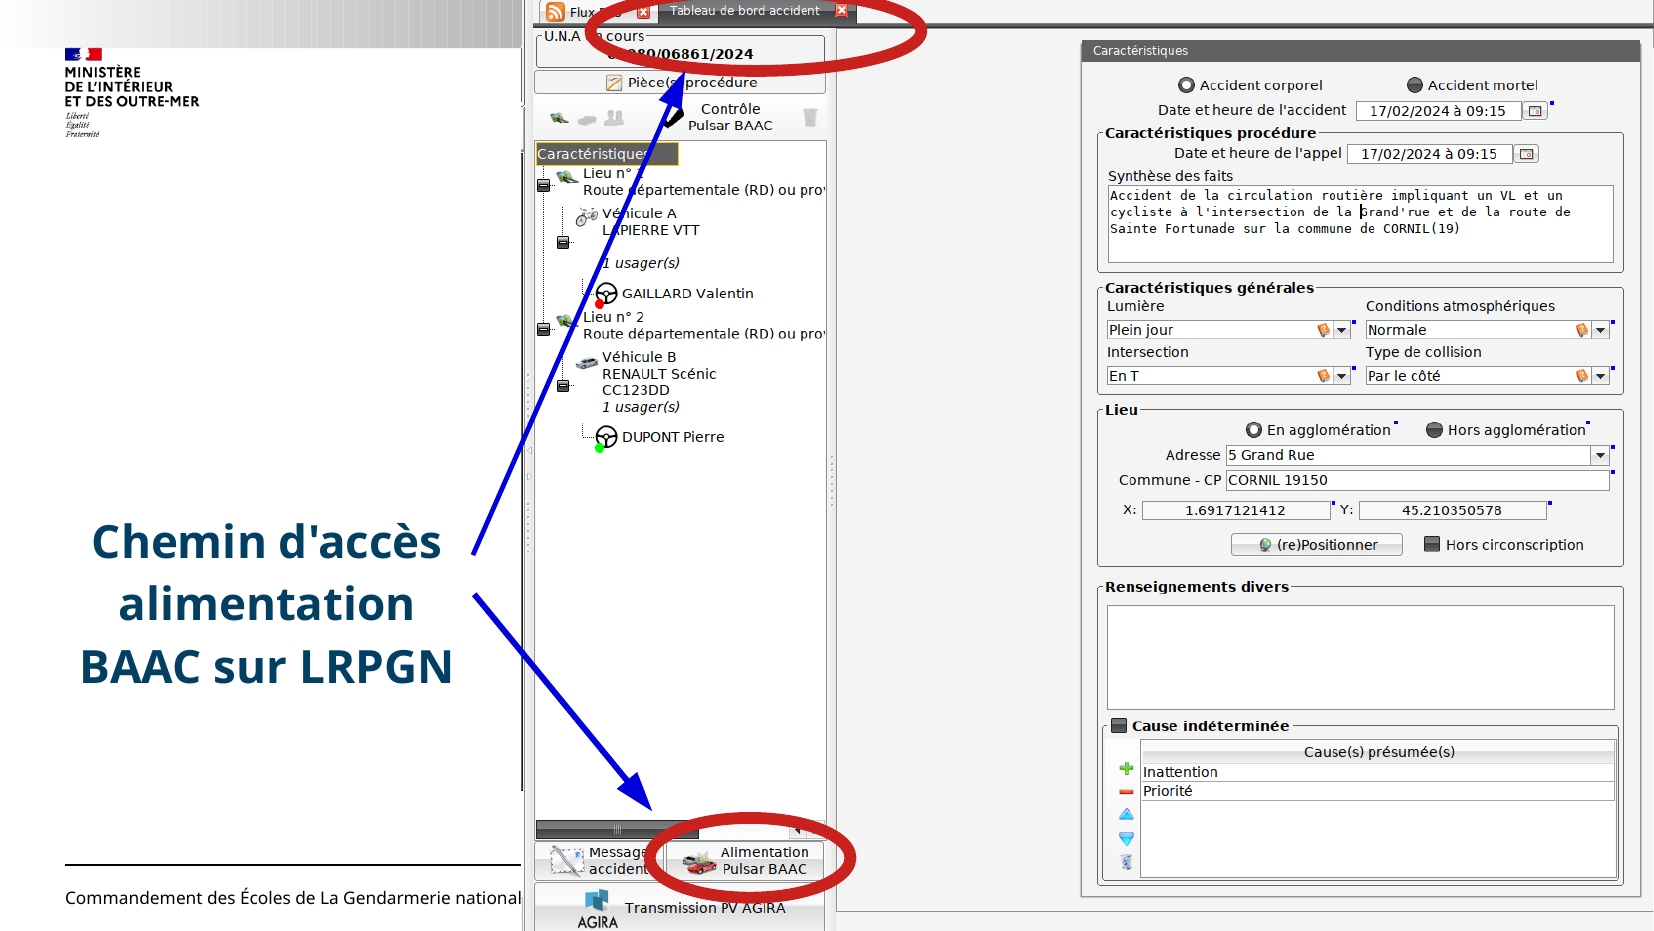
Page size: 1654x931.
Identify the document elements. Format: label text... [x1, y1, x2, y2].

picture [597, 0, 915, 65]
text_box CHEMIN D'ACCÈS alimentation BAAC SUR LRPGN [64, 501, 470, 740]
picture [65, 49, 213, 138]
picture [521, 0, 1654, 931]
picture [521, 0, 682, 437]
